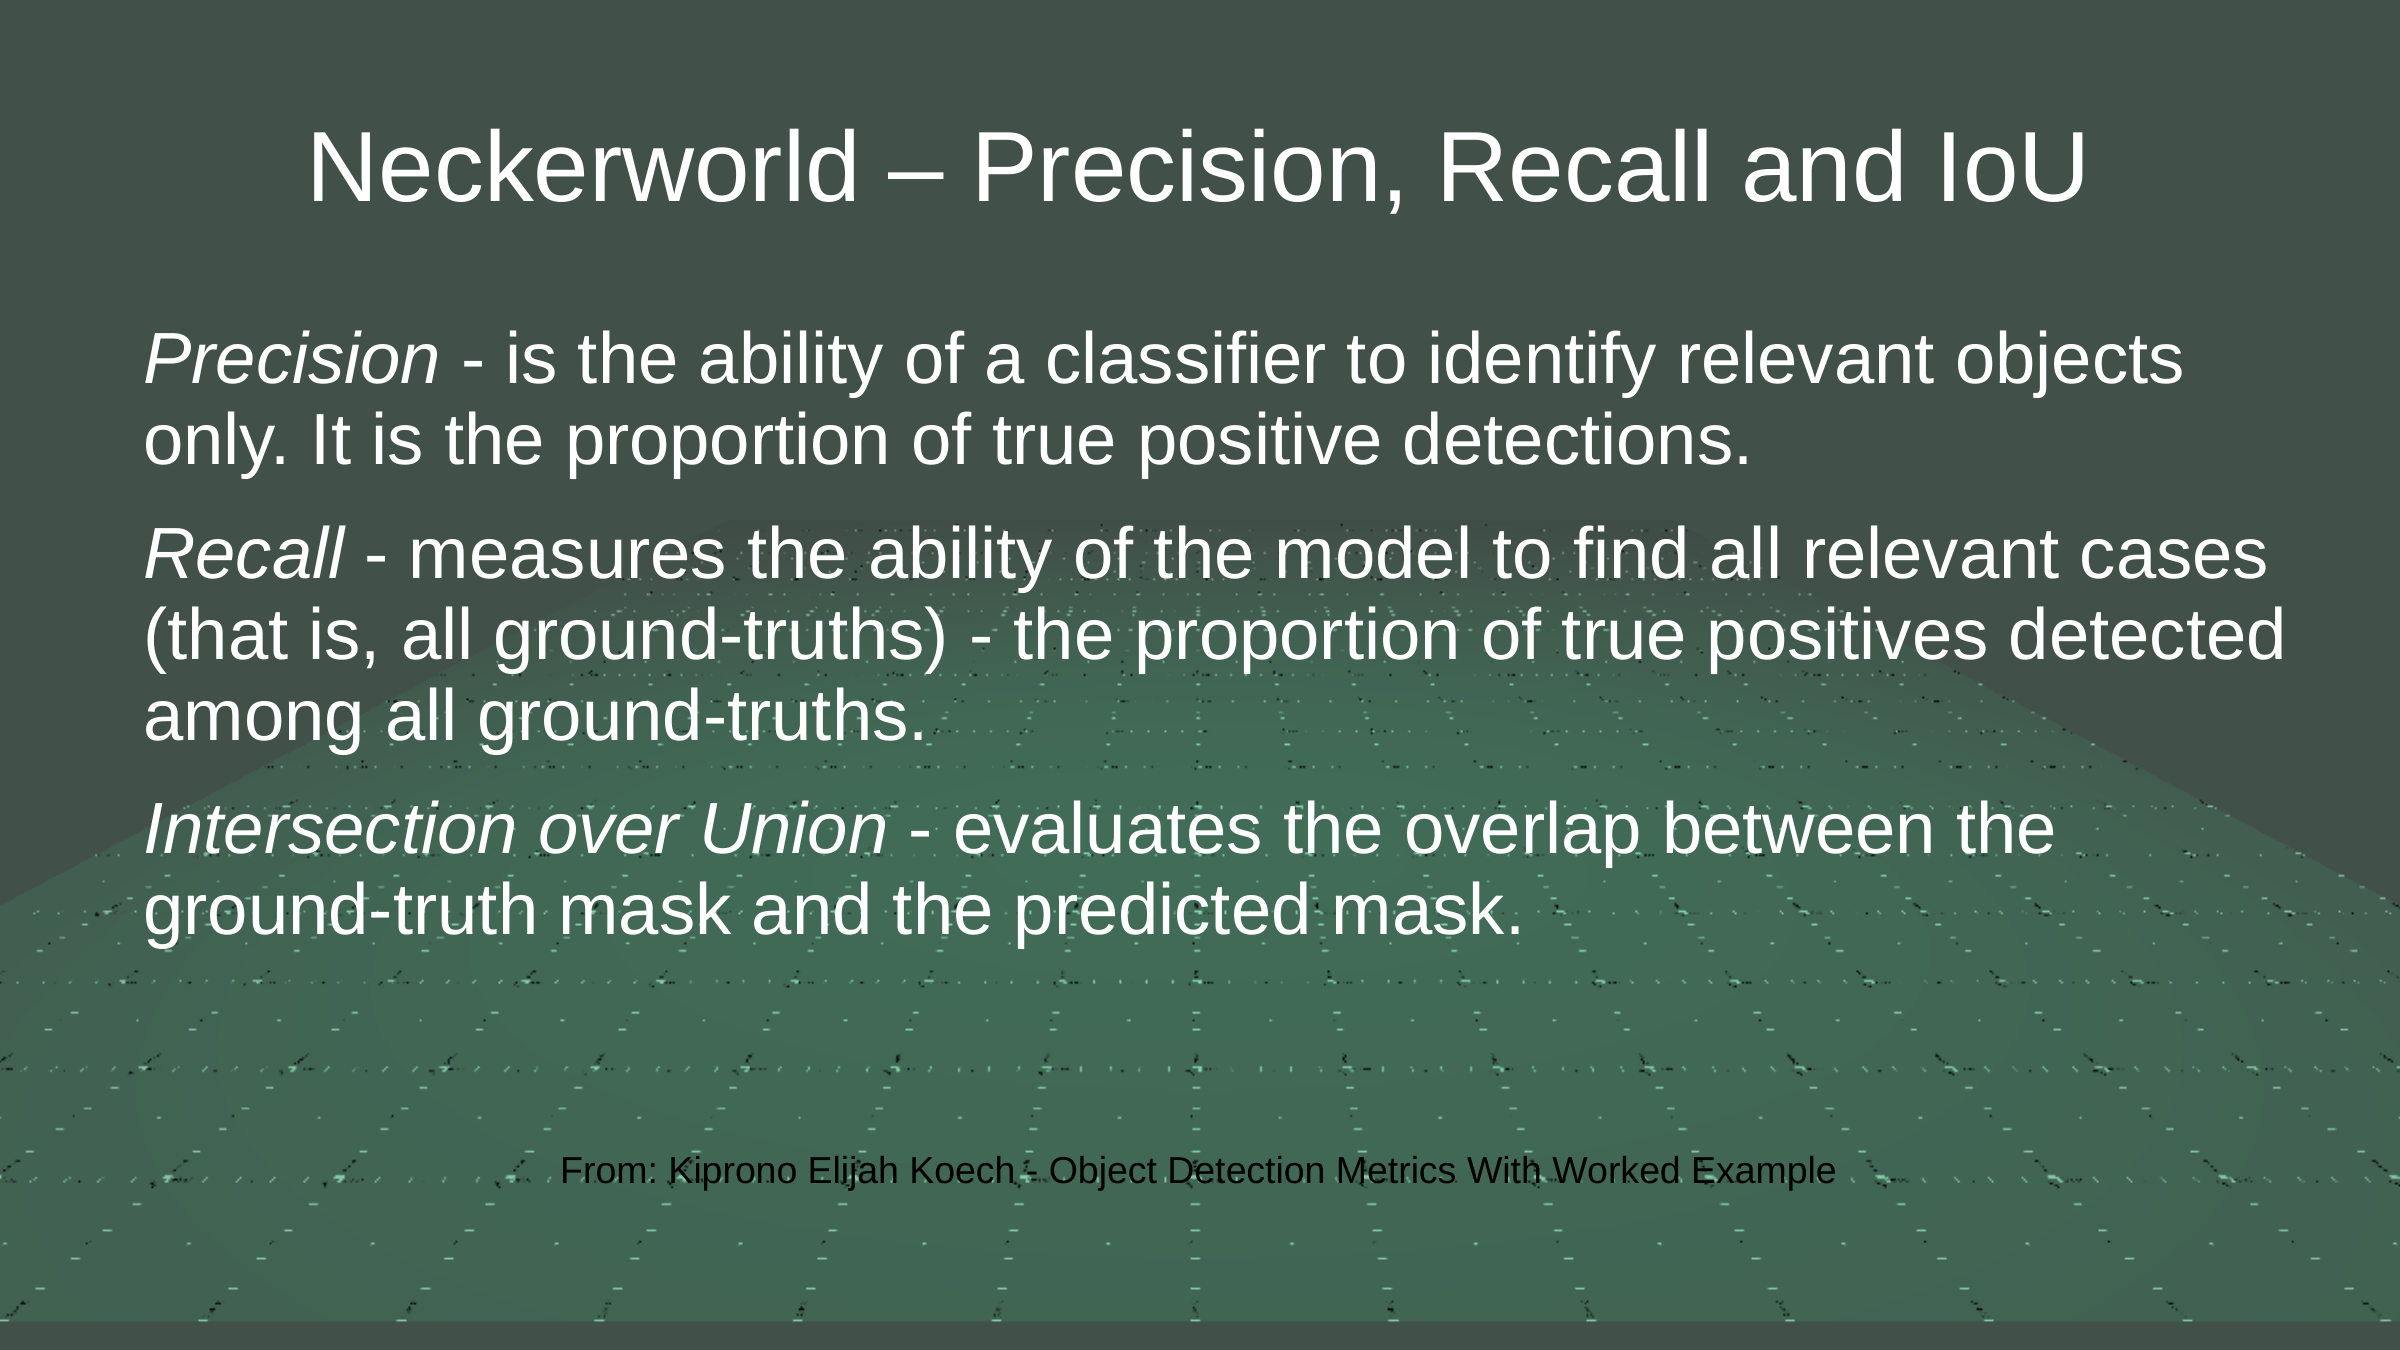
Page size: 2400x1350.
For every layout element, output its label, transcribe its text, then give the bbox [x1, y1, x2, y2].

title Neckerworld – Precision, Recall and IoU [120, 53, 2280, 280]
list Precision - is the ability of a classifier to identify relevant objects only. It is the proportion of true positive detections. Recall - measures the ability of the model to find all relevant cases (that is, all ground-truths) - the proportion of true positives detected among all ground-truths. Intersection over Union - evaluates the overlap between the ground-truth mask and the predicted mask. [143, 318, 2304, 1210]
picture [0, 0, 2400, 1350]
text_box From: Kiprono Elijah Koech - Object Detection Metrics With Worked Example [545, 1141, 1855, 1199]
